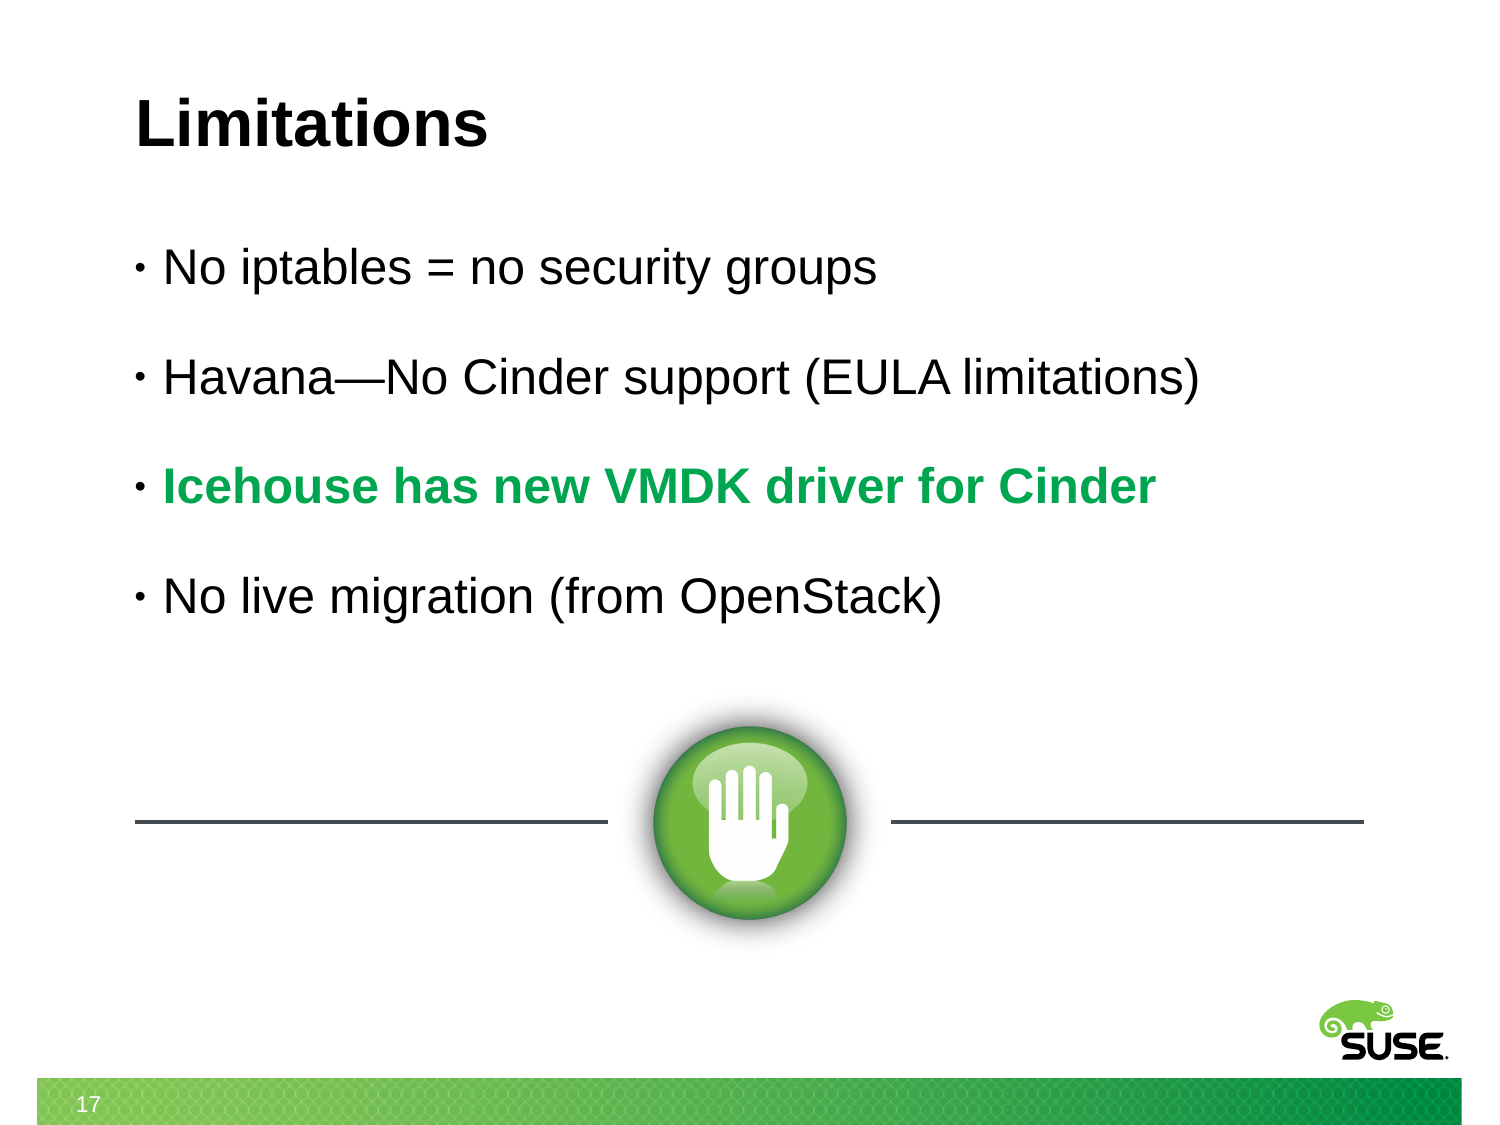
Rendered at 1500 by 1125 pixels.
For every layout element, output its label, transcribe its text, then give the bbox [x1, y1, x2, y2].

picture [607, 680, 893, 966]
list No iptables = no security groups Havana—No Cinder support (EULA limitations) Icehouse has new VMDK driver for Cinder No live migration (from OpenStack) [134, 239, 1371, 892]
title Limitations [135, 41, 1372, 204]
picture [37, 1078, 1462, 1125]
